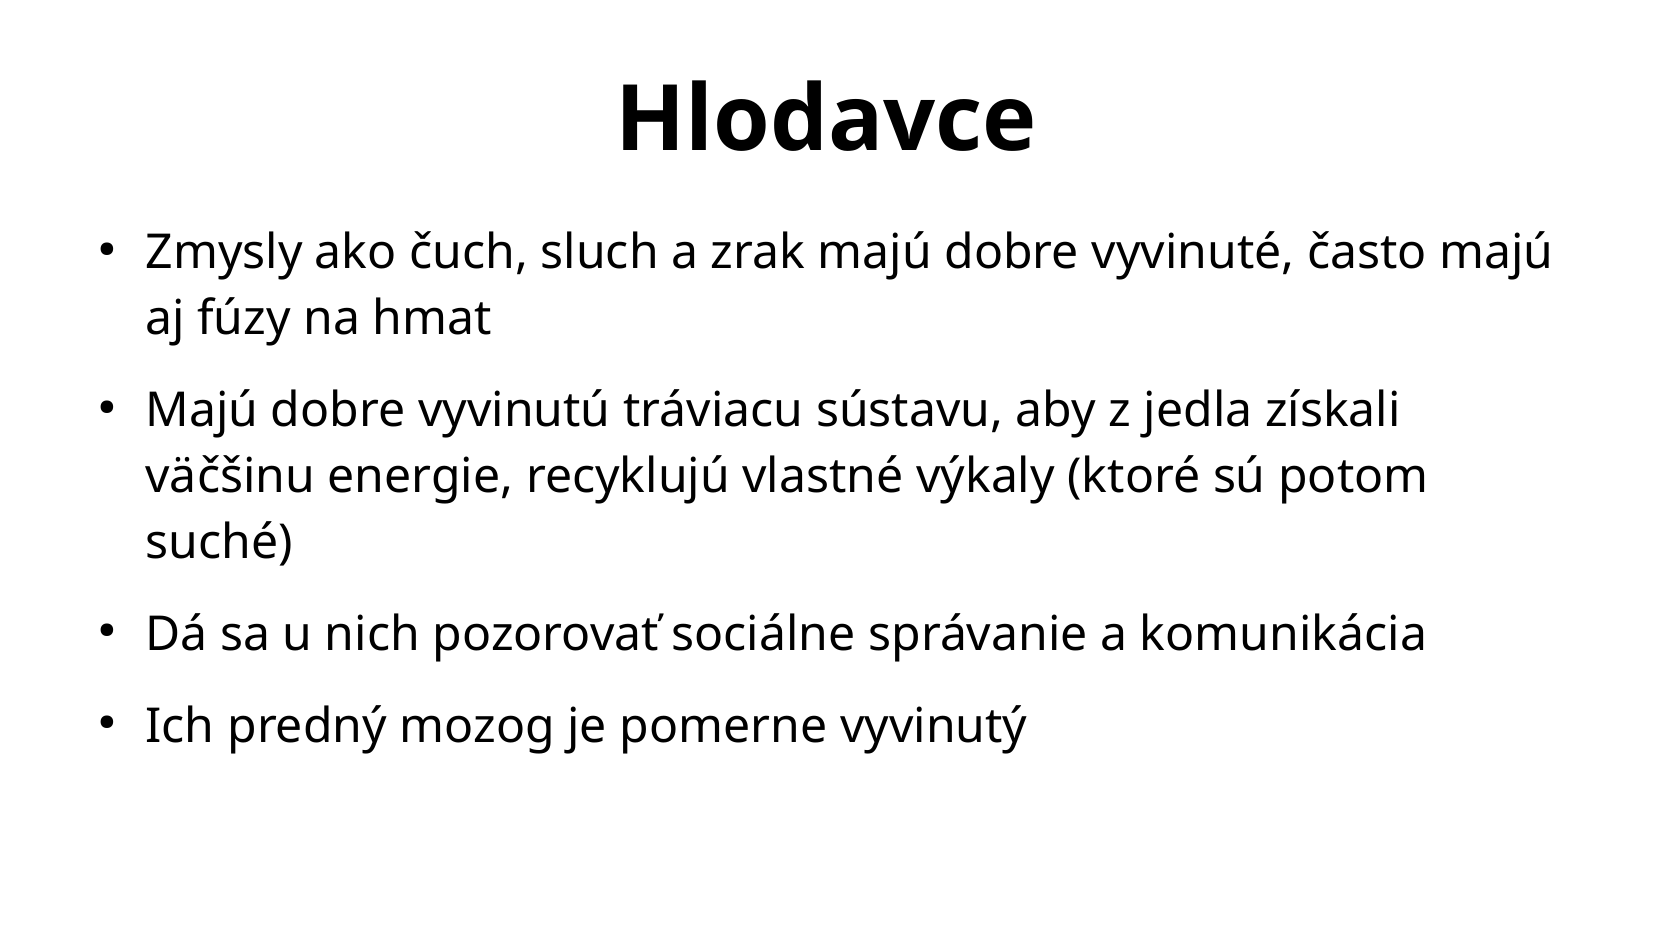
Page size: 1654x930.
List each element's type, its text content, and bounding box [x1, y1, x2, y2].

title Hlodavce [82, 37, 1571, 193]
list Zmysly ako čuch, sluch a zrak majú dobre vyvinuté, často majú aj fúzy na hmat Majú dobre vyvinutú tráviacu sústavu, aby z jedla získali väčšinu energie, recyklujú vlastné výkaly (ktoré sú potom suché) Dá sa u nich pozorovať sociálne správanie a komunikácia Ich predný mozog je pomerne vyvinutý [82, 217, 1571, 757]
